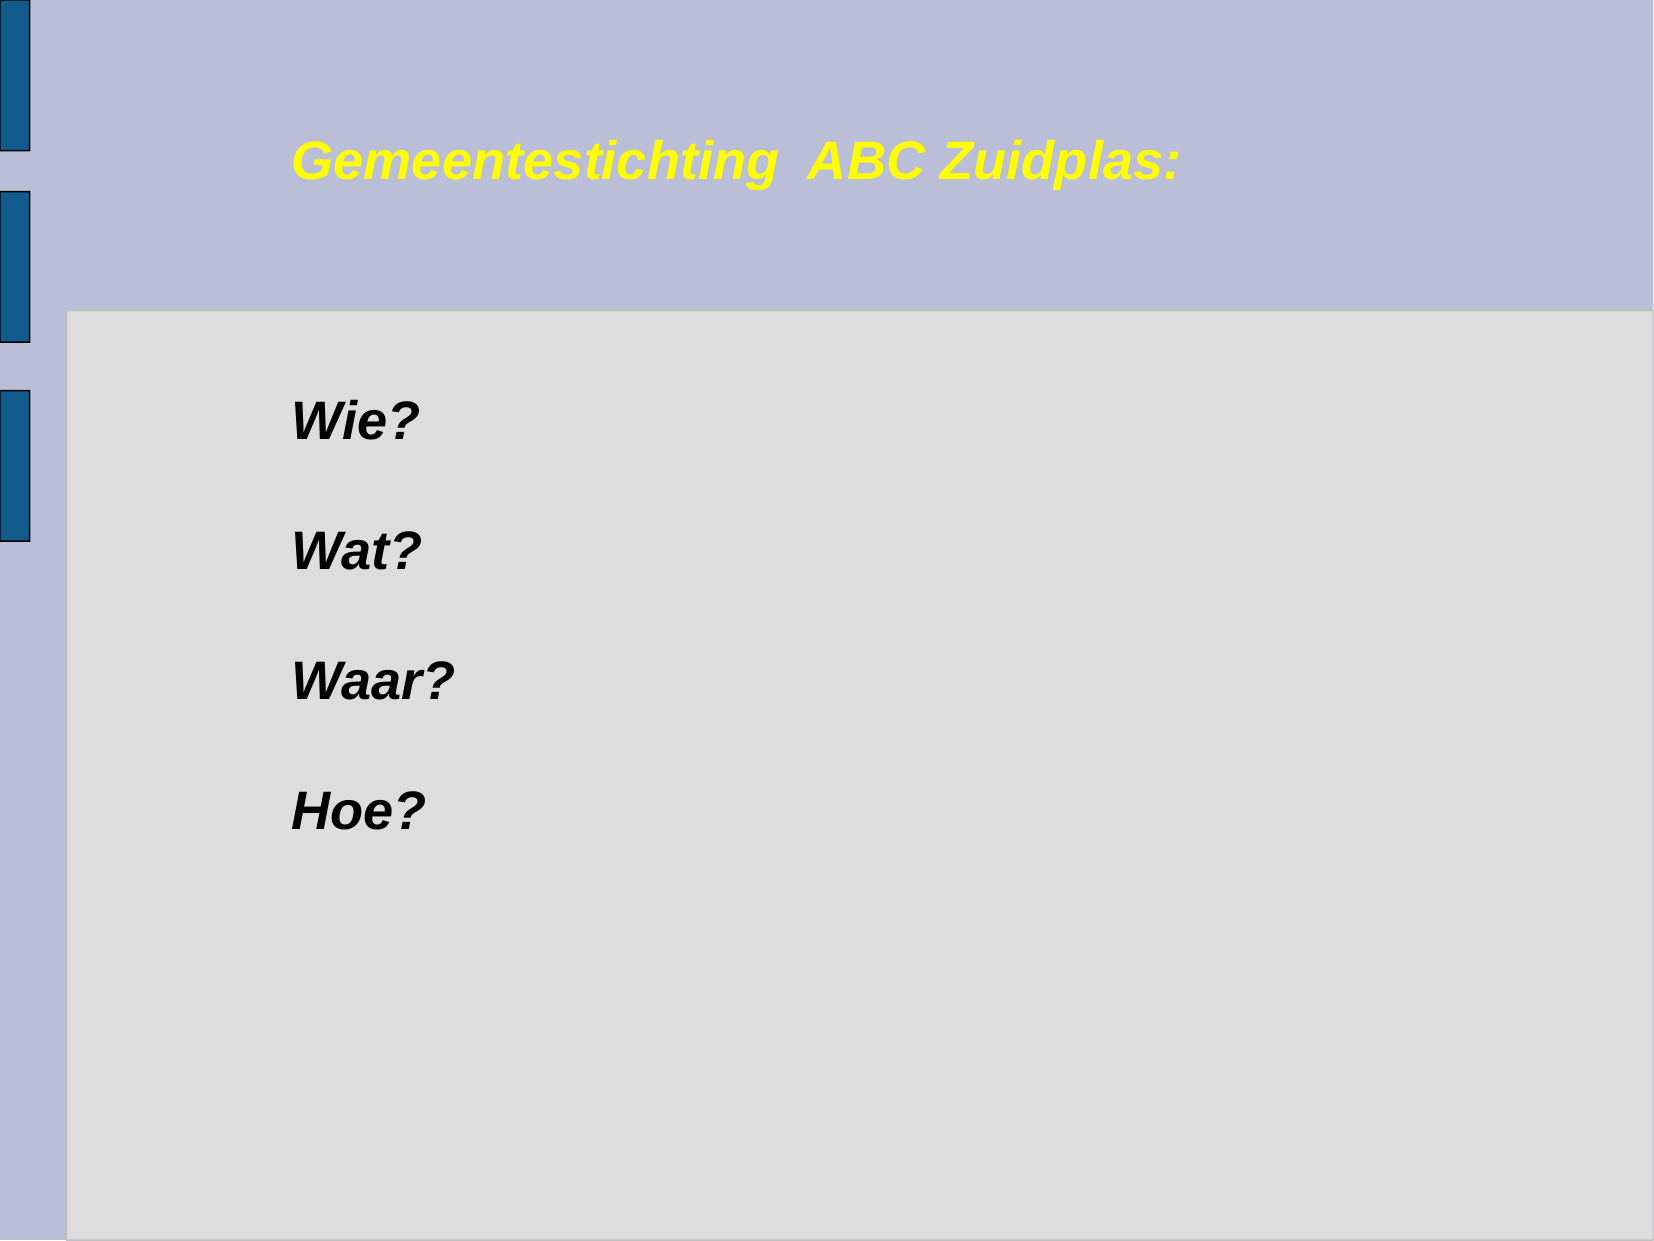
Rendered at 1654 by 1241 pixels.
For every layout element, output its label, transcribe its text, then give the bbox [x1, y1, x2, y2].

text_box Gemeentestichting ABC Zuidplas: Wie? Wat? Waar? Hoe? [276, 118, 1053, 859]
